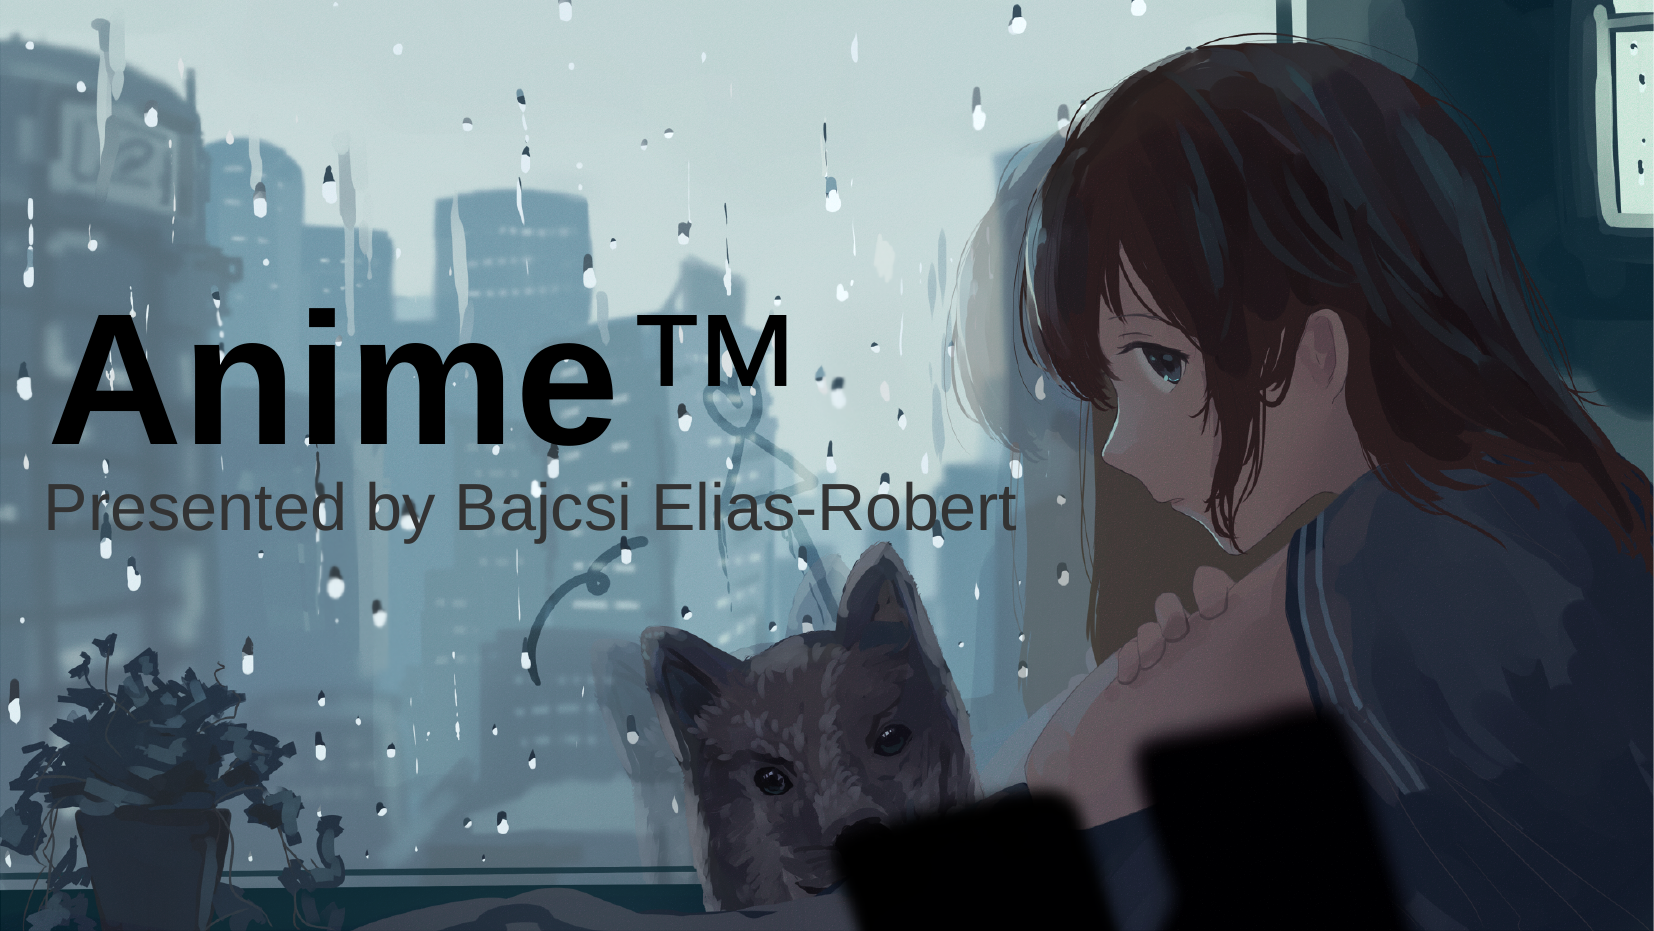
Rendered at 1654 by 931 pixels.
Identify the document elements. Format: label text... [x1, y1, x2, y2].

picture [0, 0, 1654, 931]
subtitle Presented by Bajcsi Elias-Robert [0, 248, 1276, 788]
